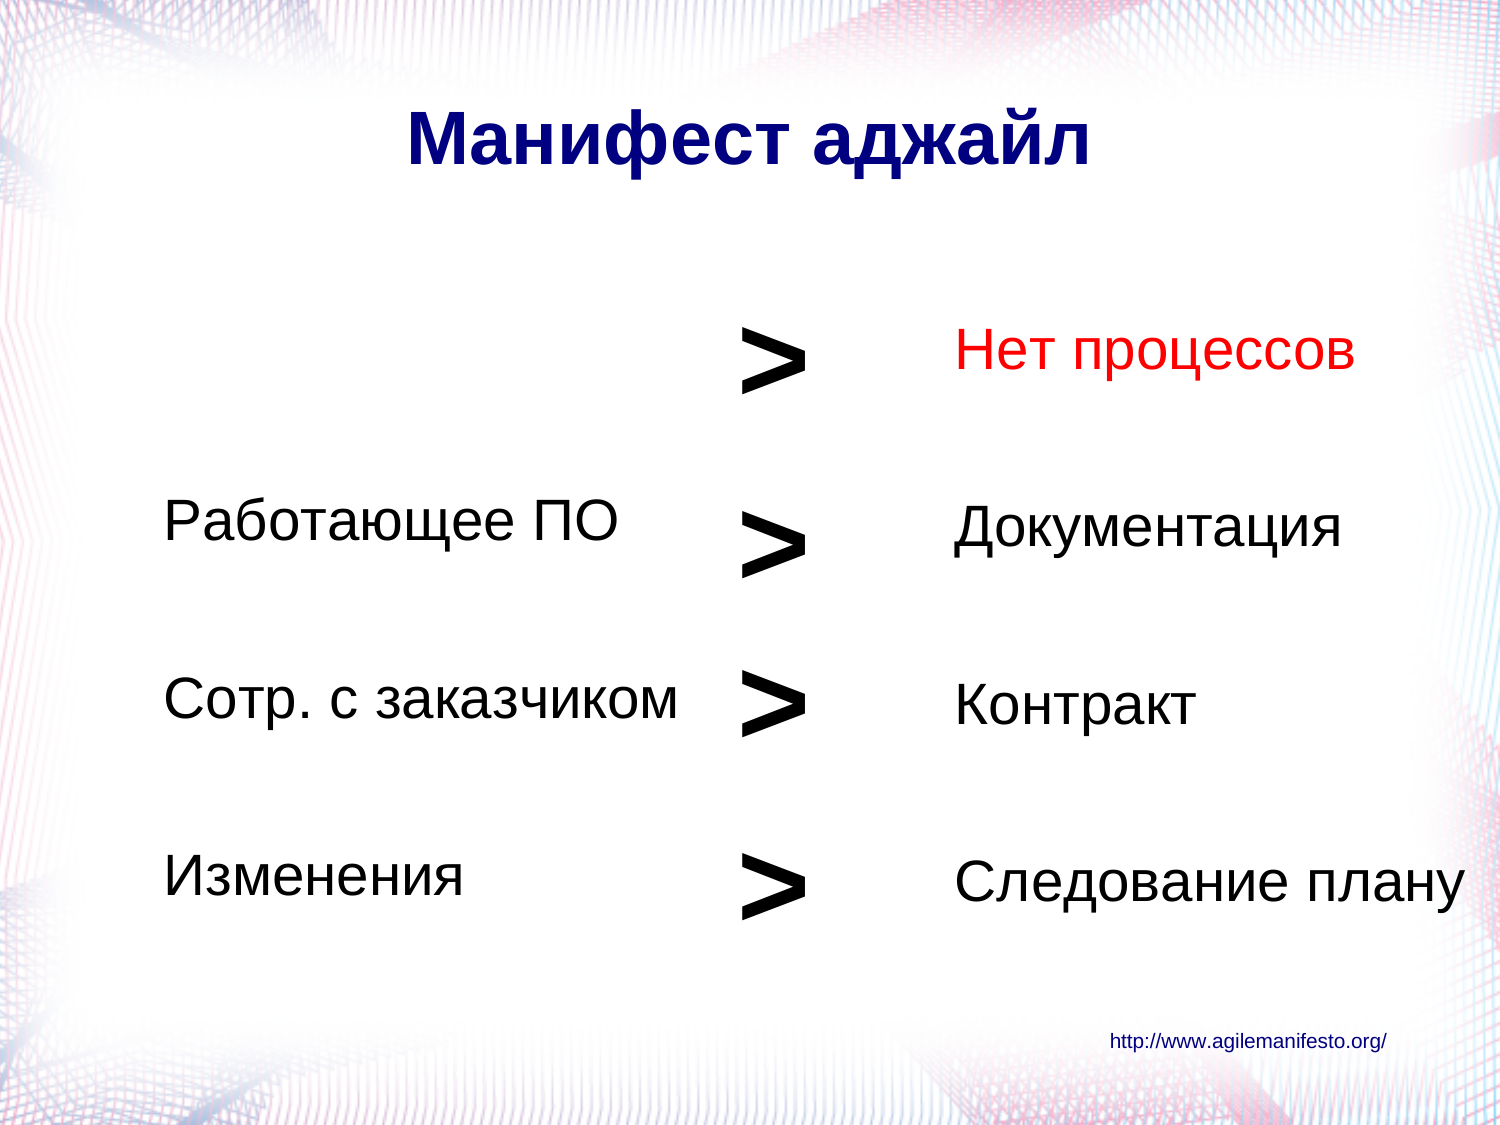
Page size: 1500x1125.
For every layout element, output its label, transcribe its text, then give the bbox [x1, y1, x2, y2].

text_box > [722, 796, 826, 962]
title Манифест аджайл [75, 44, 1425, 233]
text_box > [722, 453, 826, 613]
list Нет процессов Документация Контракт Следование плану [884, 316, 1500, 914]
picture [0, 0, 1500, 1125]
list Работающее ПО Сотр. с заказчиком Изменения [92, 310, 708, 908]
text_box http://www.agilemanifesto.org/ [1095, 1020, 1456, 1066]
text_box > [722, 270, 826, 436]
text_box > [722, 613, 826, 778]
